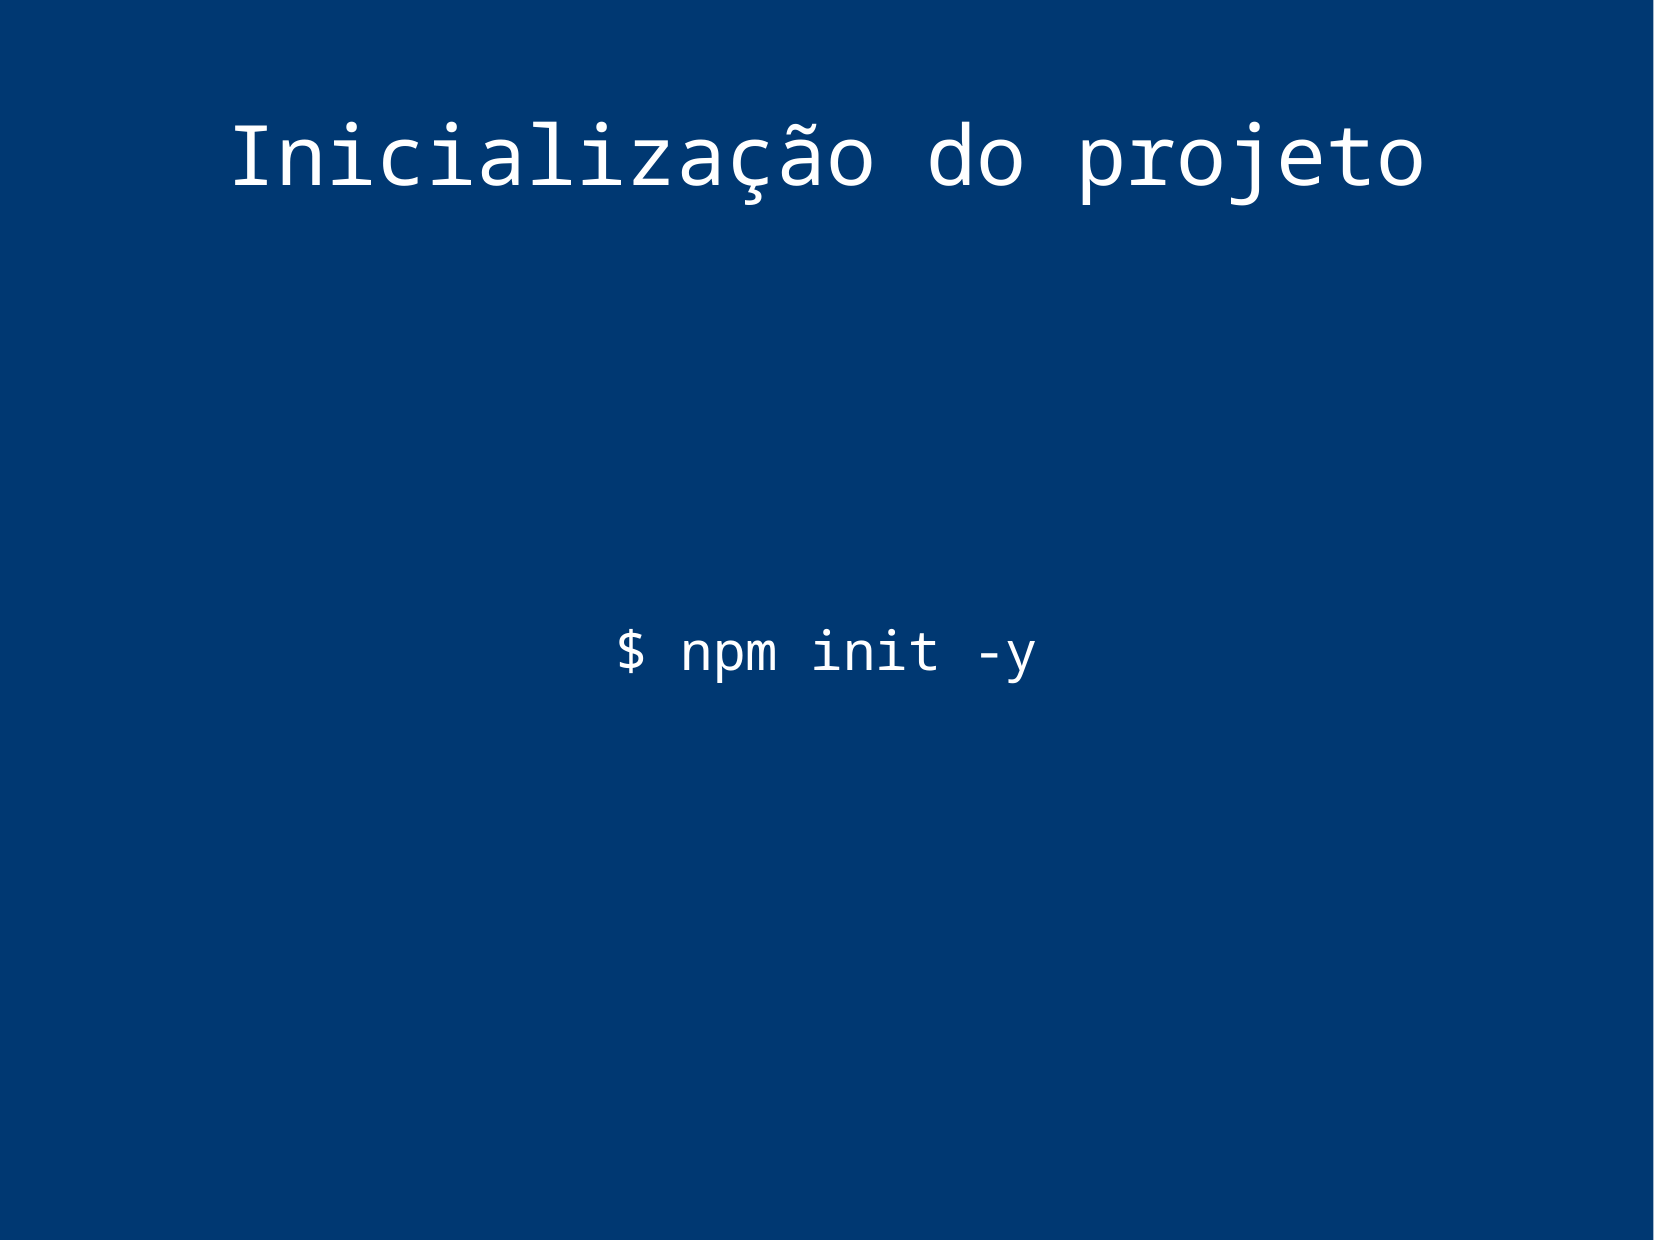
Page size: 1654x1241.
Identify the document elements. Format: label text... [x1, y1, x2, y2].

title Inicialização do projeto [82, 49, 1571, 257]
subtitle $ npm init -y [82, 290, 1571, 1010]
